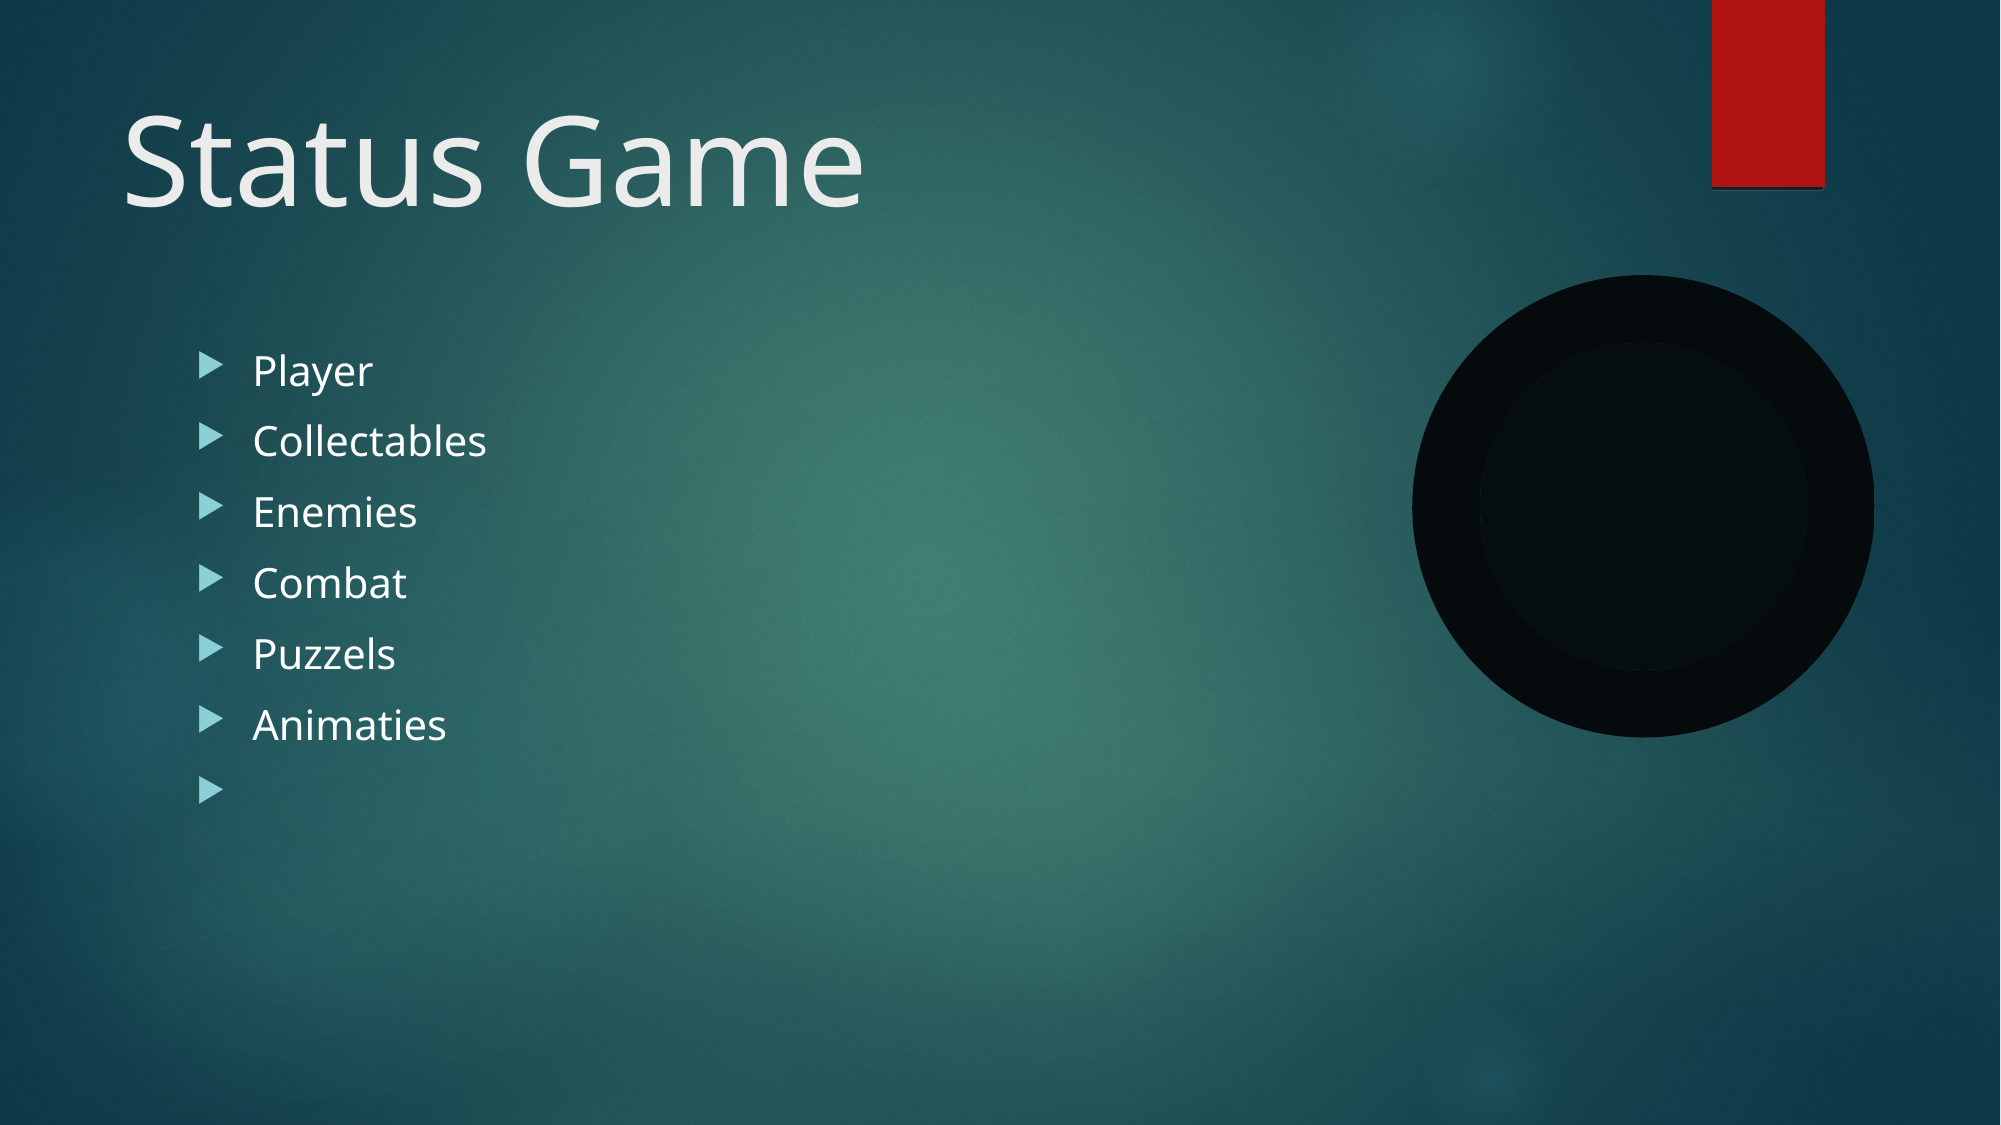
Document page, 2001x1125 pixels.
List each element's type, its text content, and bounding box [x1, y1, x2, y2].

list Player Collectables Enemies Combat Puzzels Animaties [181, 336, 1649, 1026]
title Status Game [106, 74, 1649, 305]
